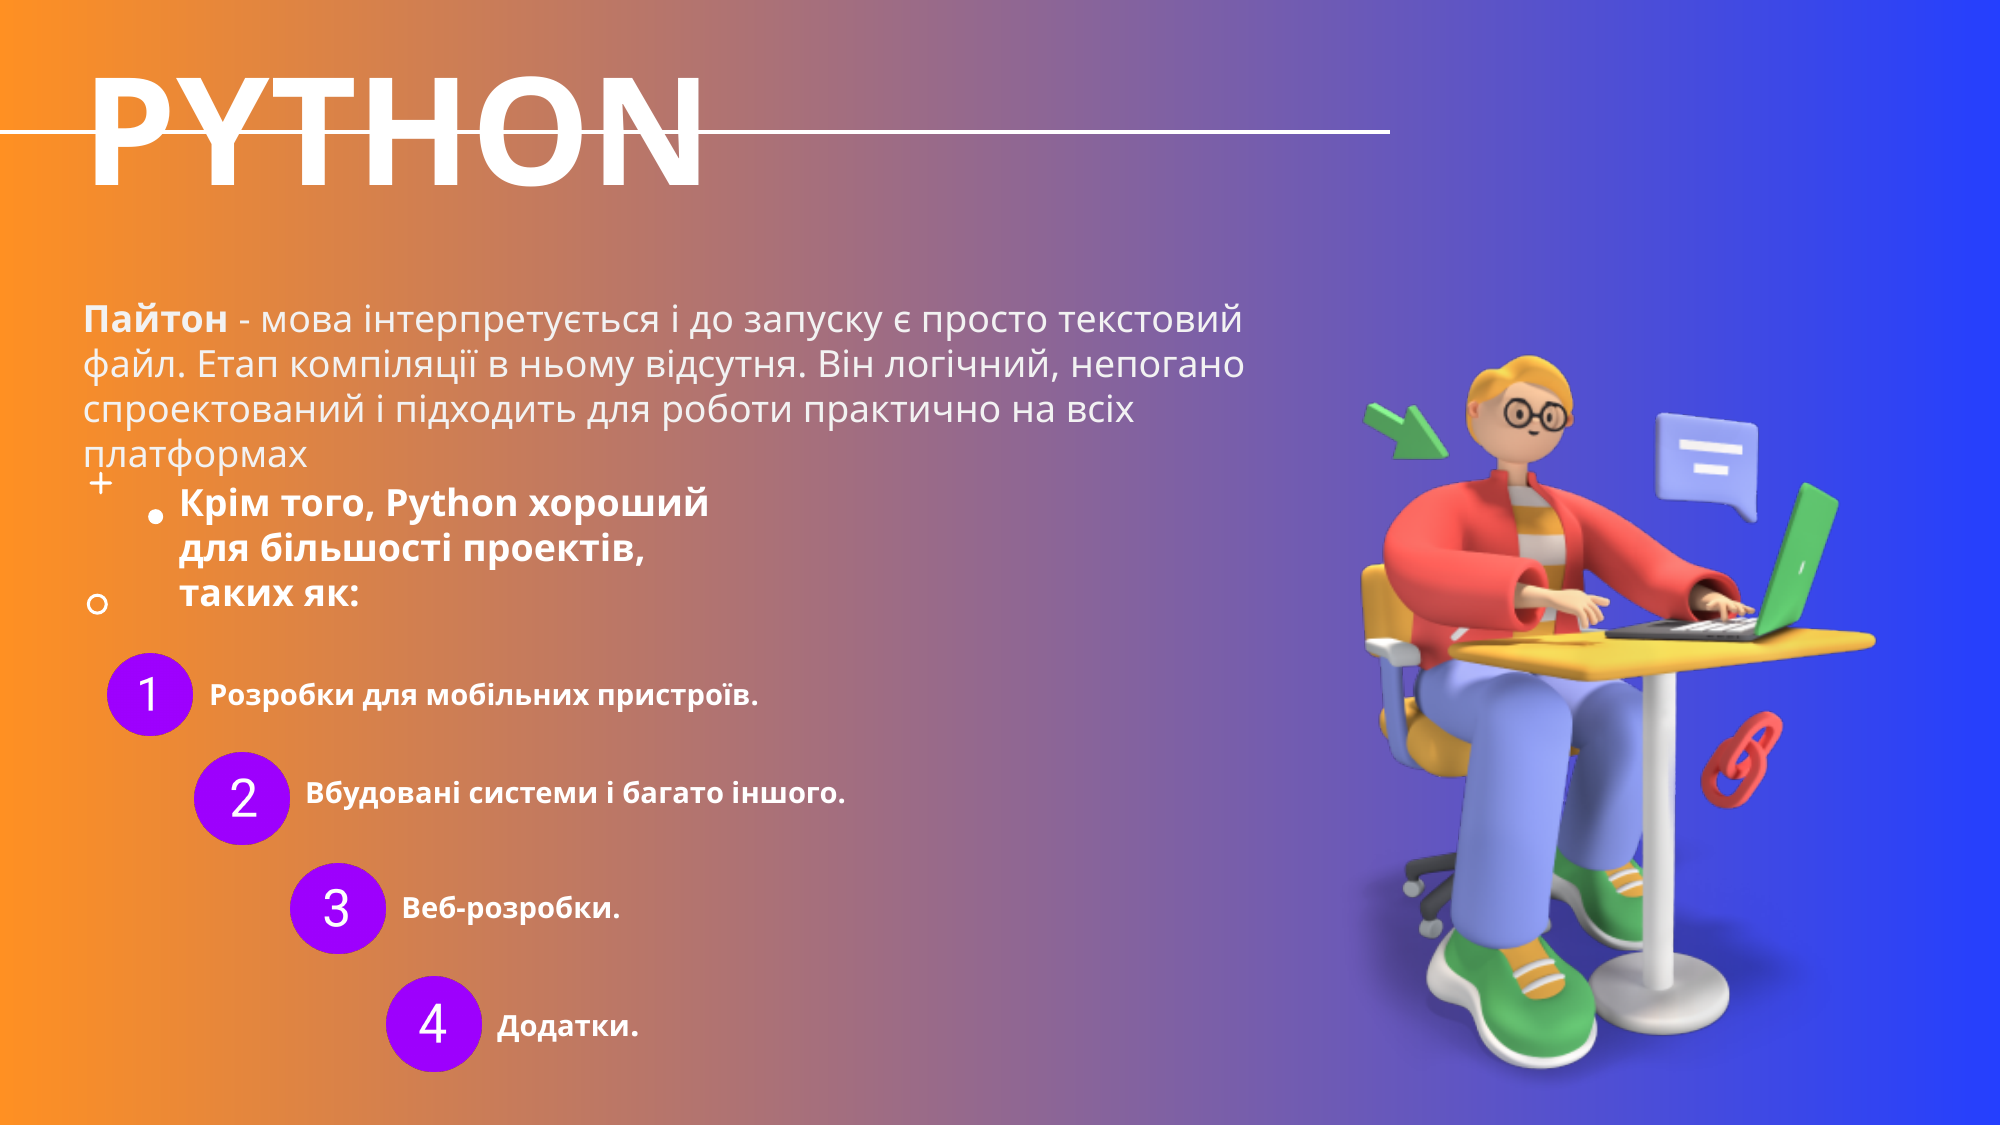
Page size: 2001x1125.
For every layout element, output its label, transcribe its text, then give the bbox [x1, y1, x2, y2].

text_box Додатки. [482, 996, 724, 1052]
text_box Веб-розробки. [386, 881, 687, 933]
picture [194, 752, 290, 845]
picture [290, 863, 386, 954]
title Python [67, 134, 738, 226]
picture [386, 976, 482, 1073]
title Python [67, 22, 738, 130]
text_box [0, 0, 2000, 1125]
text_box Пайтон - мова інтерпретується і до запуску є просто текстовий файл. Етап компіляції в ньому відсутня. Він логічний, непогано спроектований і підходить для роботи практично на всіх платформах [67, 287, 1370, 439]
text_box Крім того, Python хороший для більшості проектів, таких як: [163, 471, 770, 578]
text_box Вбудовані системи і багато іншого. [290, 767, 1038, 854]
picture [107, 653, 193, 736]
text_box Розробки для мобільних пристроїв. [194, 668, 892, 719]
picture [1260, 342, 1929, 1097]
